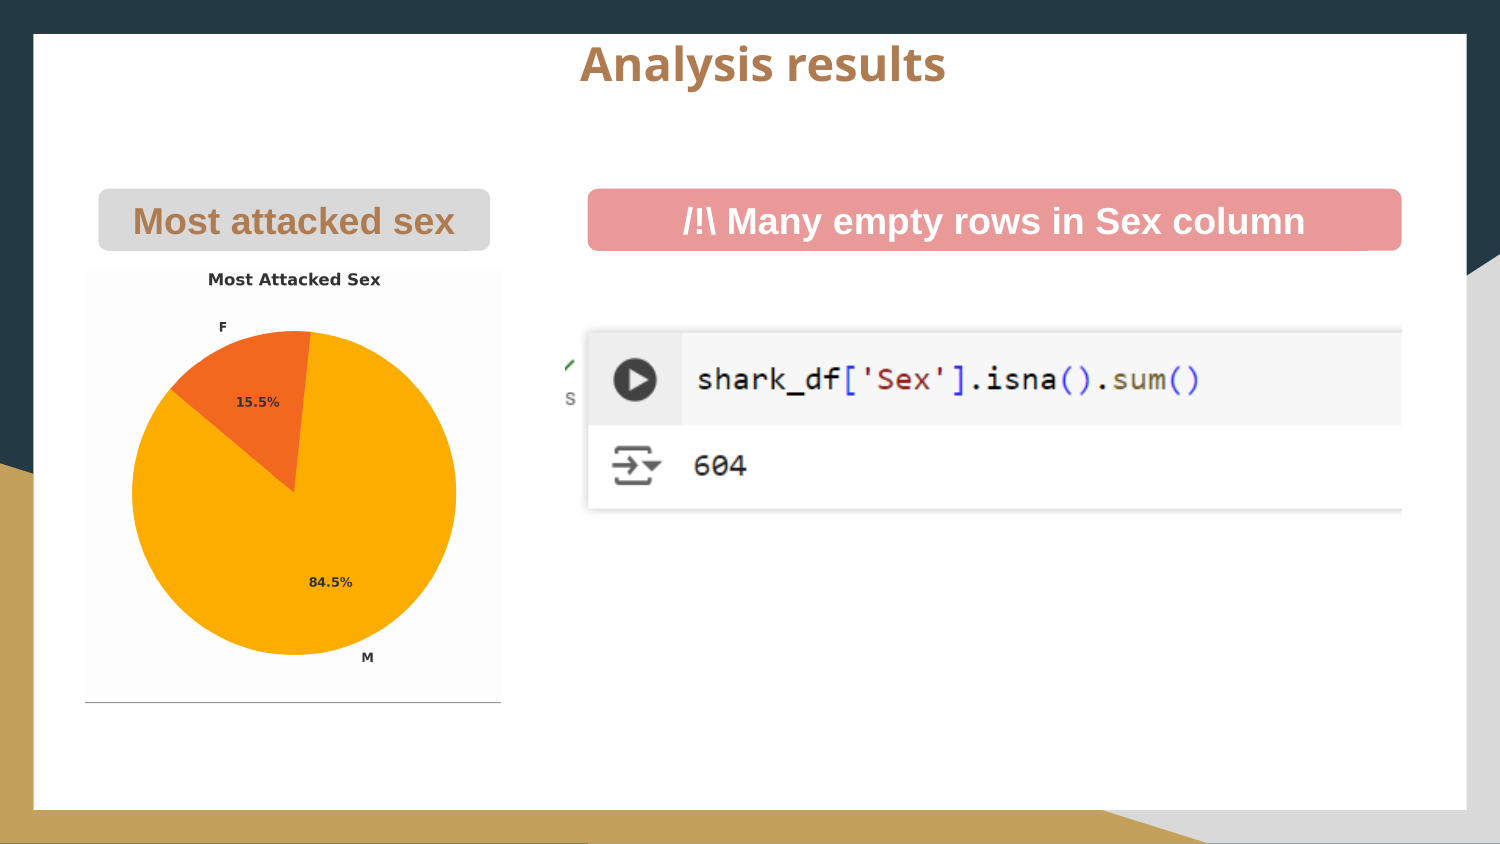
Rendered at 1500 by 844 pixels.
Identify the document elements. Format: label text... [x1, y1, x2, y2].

text_box /!\ Many empty rows in Sex column [587, 188, 1402, 251]
picture [565, 300, 1402, 523]
title Analysis results [462, 19, 1065, 114]
text_box Most attacked sex [98, 188, 491, 251]
picture [85, 266, 503, 702]
